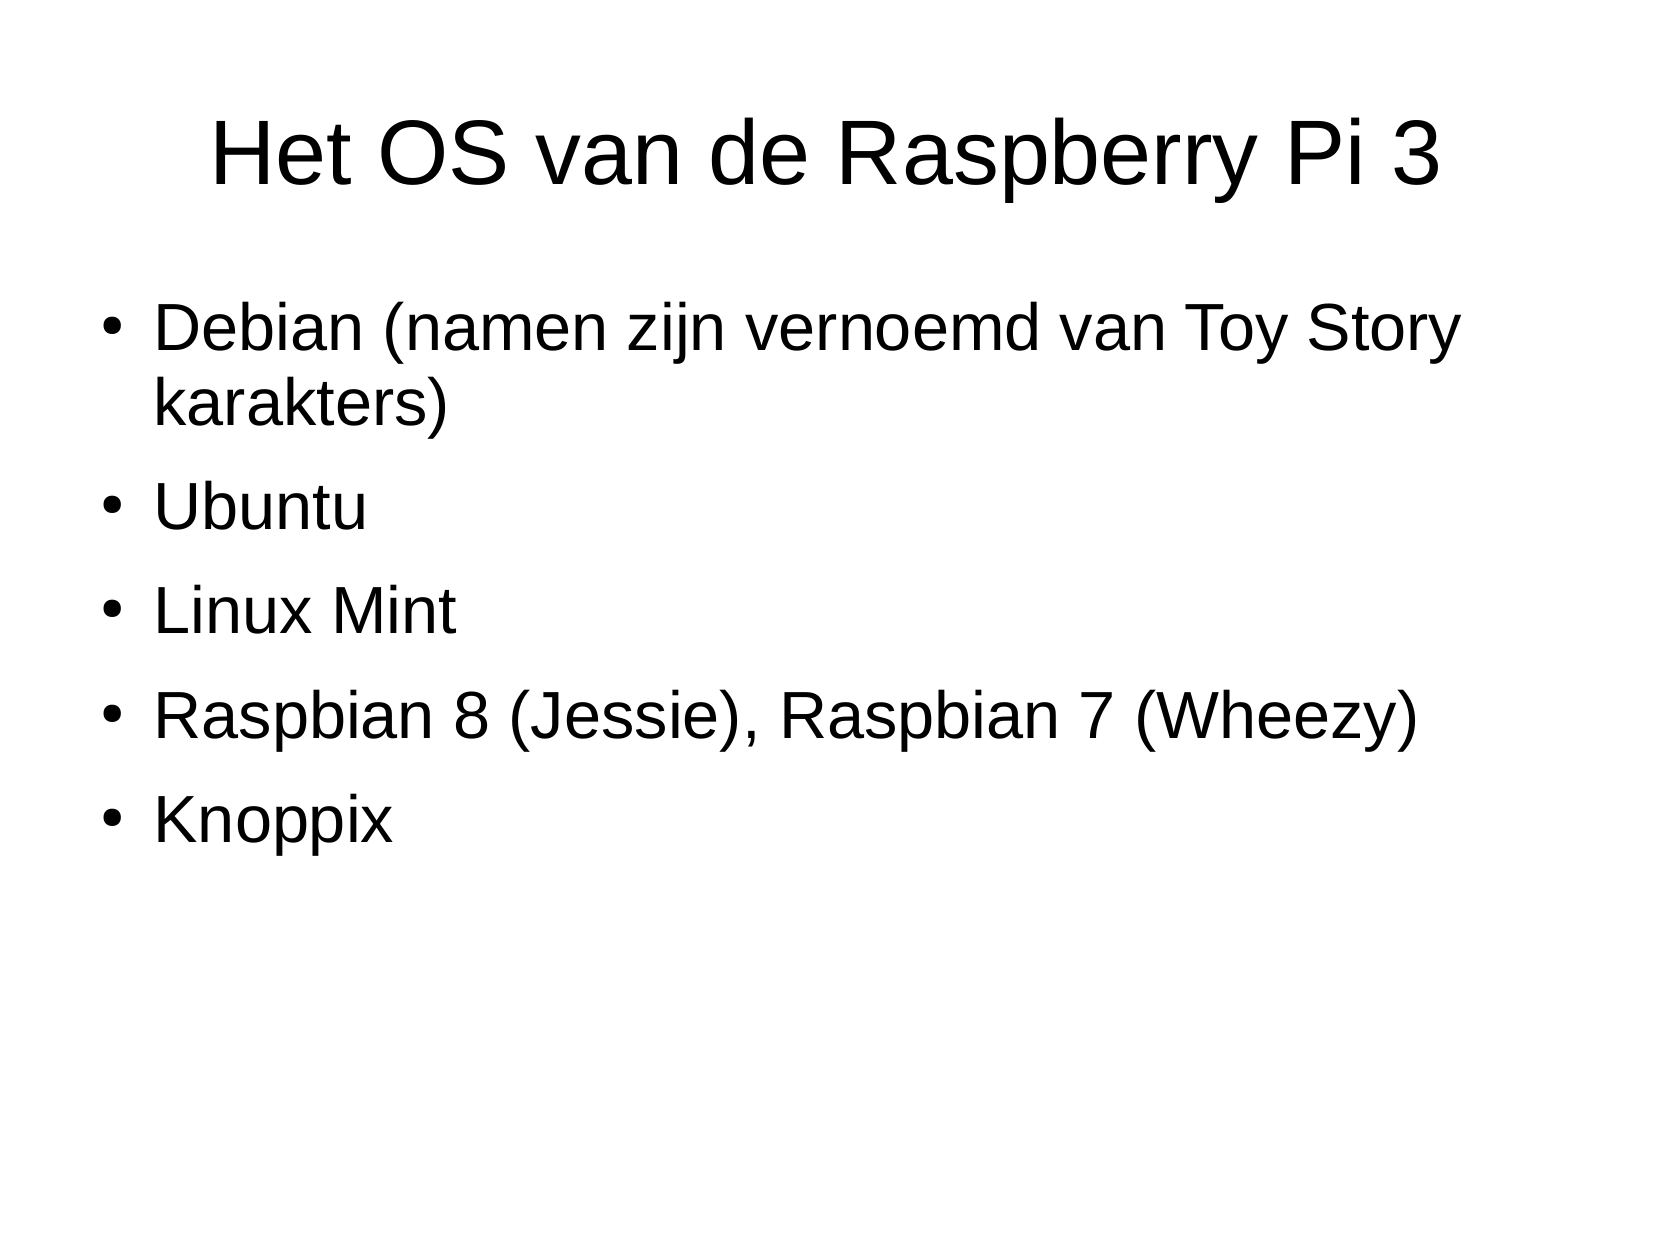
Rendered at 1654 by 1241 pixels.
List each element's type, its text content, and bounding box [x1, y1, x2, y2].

title Het OS van de Raspberry Pi 3 [82, 49, 1571, 257]
list Debian (namen zijn vernoemd van Toy Story karakters) Ubuntu Linux Mint Raspbian 8 (Jessie), Raspbian 7 (Wheezy) Knoppix [82, 290, 1571, 1010]
